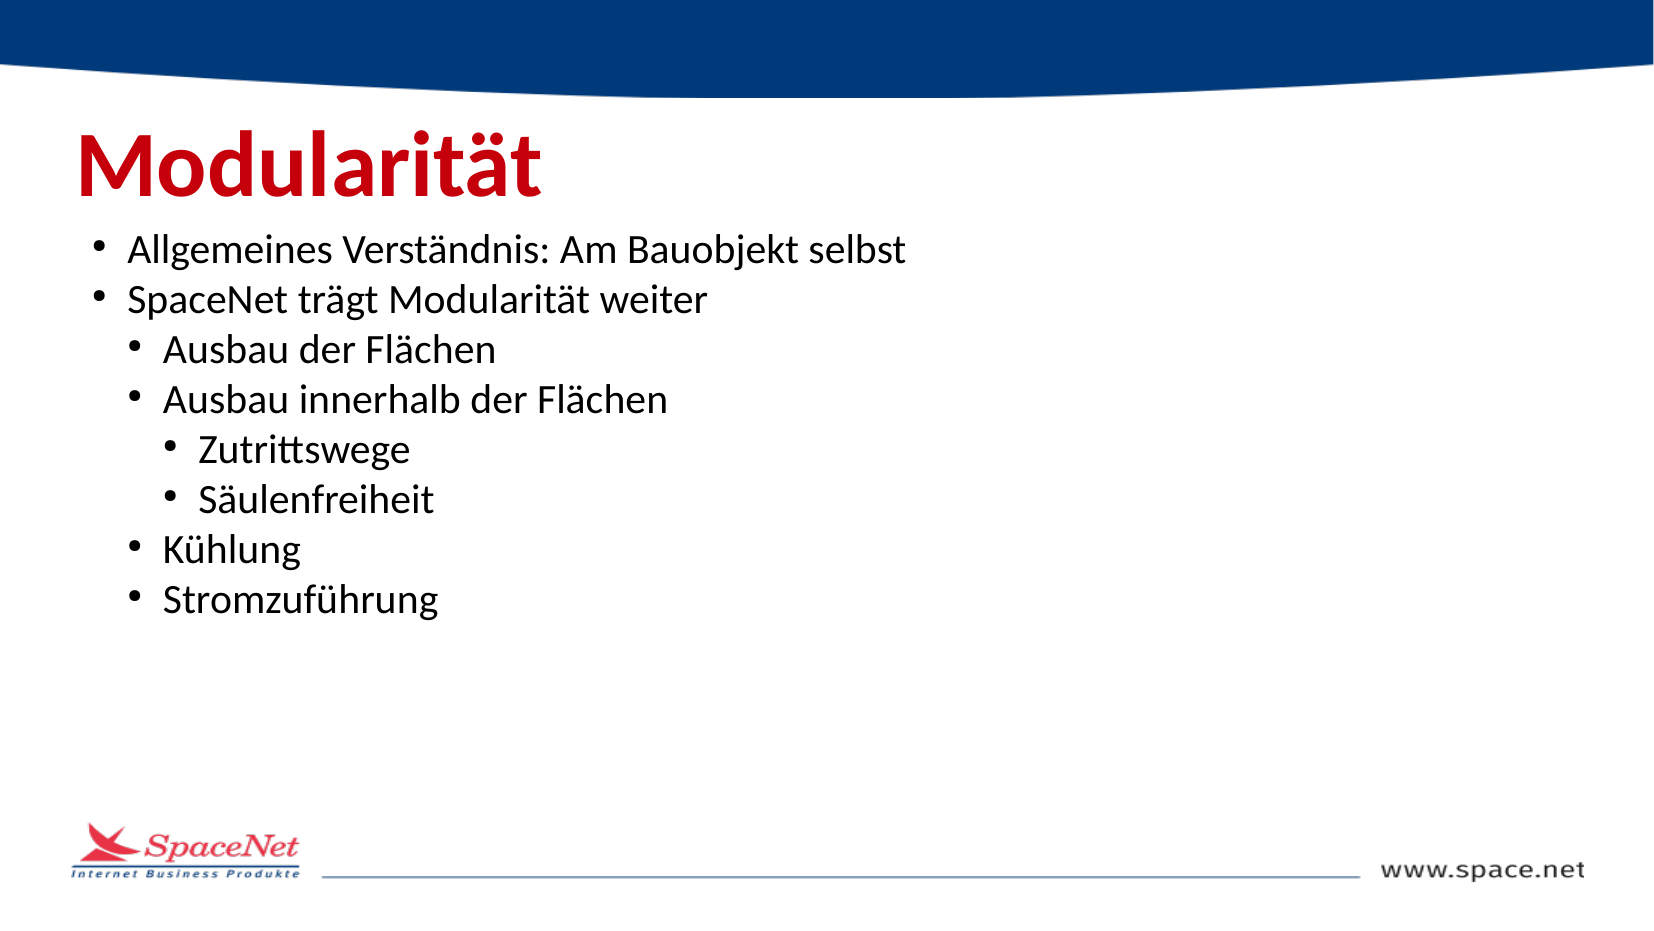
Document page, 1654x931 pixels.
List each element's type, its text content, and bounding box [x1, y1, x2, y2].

text_box Allgemeines Verständnis: Am Bauobjekt selbst SpaceNet trägt Modularität weiter Ausbau der Flächen Ausbau innerhalb der Flächen Zutrittswege Säulenfreiheit Kühlung Stromzuführung [77, 223, 1576, 630]
text_box Modularität [60, 95, 1583, 223]
